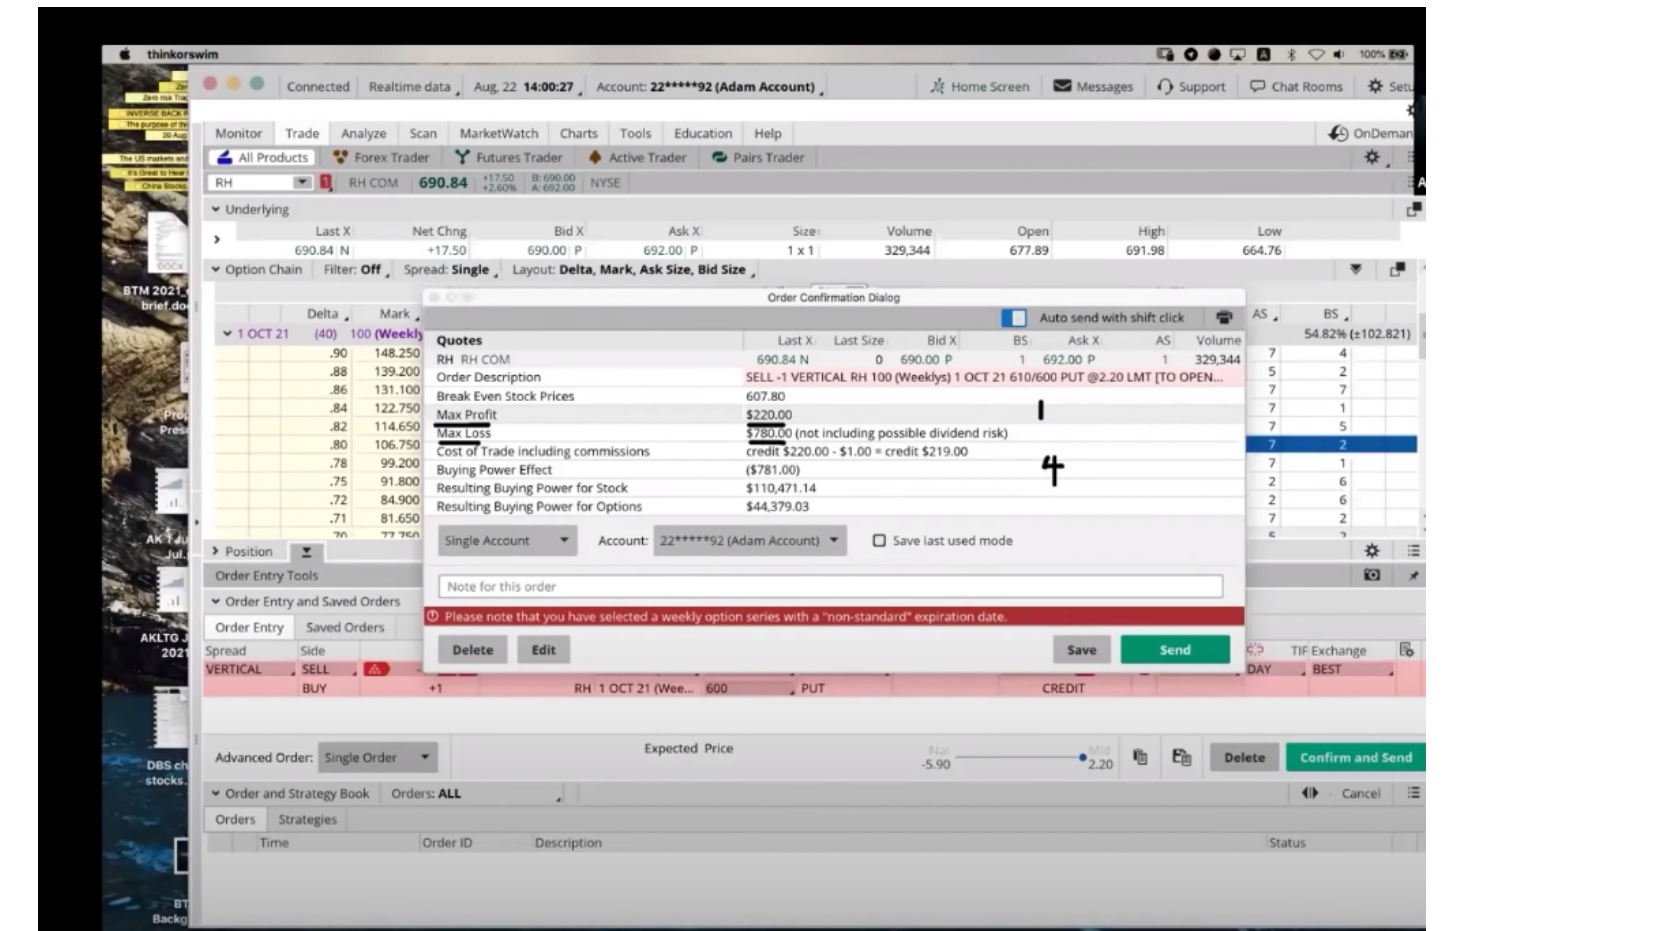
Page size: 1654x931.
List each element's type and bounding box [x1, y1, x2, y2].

picture [38, 7, 1426, 931]
